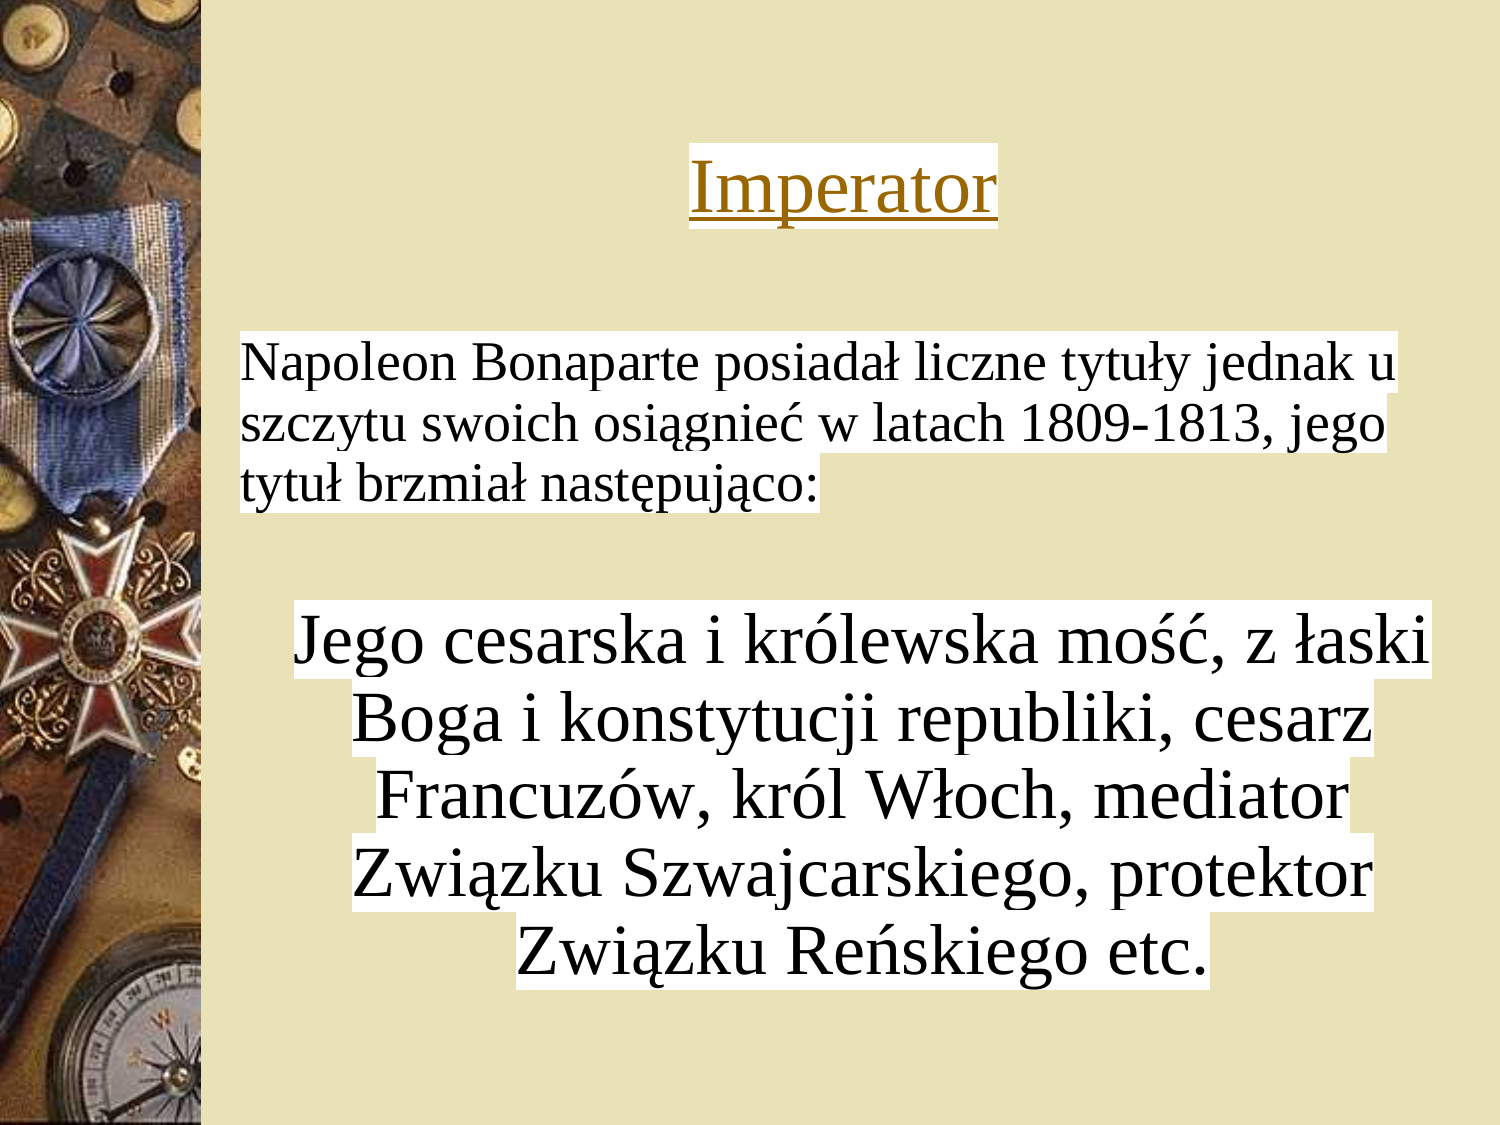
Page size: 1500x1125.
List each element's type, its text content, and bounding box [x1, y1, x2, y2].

picture [0, 0, 201, 1125]
list Napoleon Bonaparte posiadał liczne tytuły jednak u szczytu swoich osiągnieć w latach 1809-1813, jego tytuł brzmiał następująco: Jego cesarska i królewska mość, z łaski Boga i konstytucji republiki, cesarz Francuzów, król Włoch, mediator Związku Szwajcarskiego, protektor Związku Reńskiego etc. [224, 324, 1475, 1000]
title Imperator [224, 87, 1463, 275]
